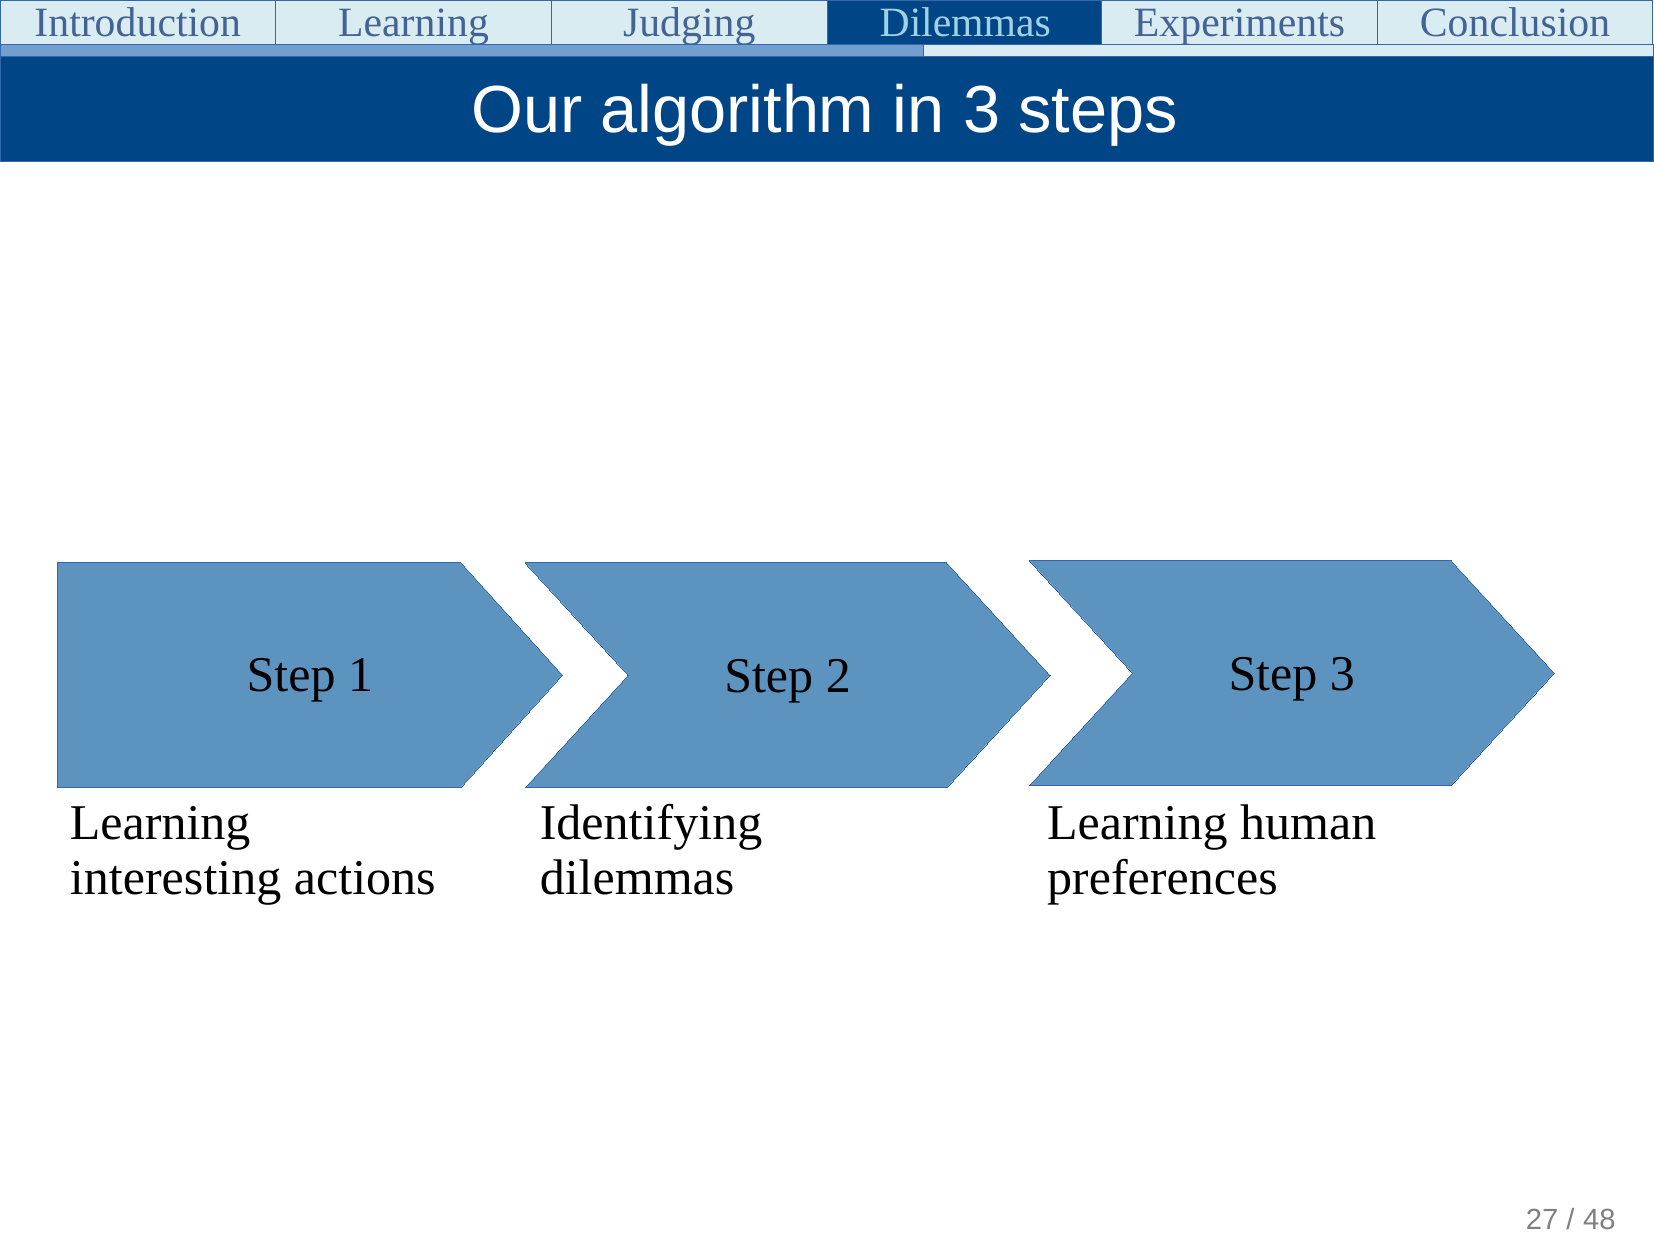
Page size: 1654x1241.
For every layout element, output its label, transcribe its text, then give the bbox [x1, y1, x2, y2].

text_box Step 1 [57, 562, 563, 787]
text_box [0, 44, 924, 57]
text_box Identifying dilemmas [525, 787, 956, 969]
text_box Learning interesting actions [55, 787, 486, 969]
text_box Learning human preferences [1032, 787, 1463, 969]
text_box Step 3 [1029, 560, 1555, 786]
title Our algorithm in 3 steps [0, 56, 1651, 162]
text_box Step 2 [525, 562, 1051, 787]
